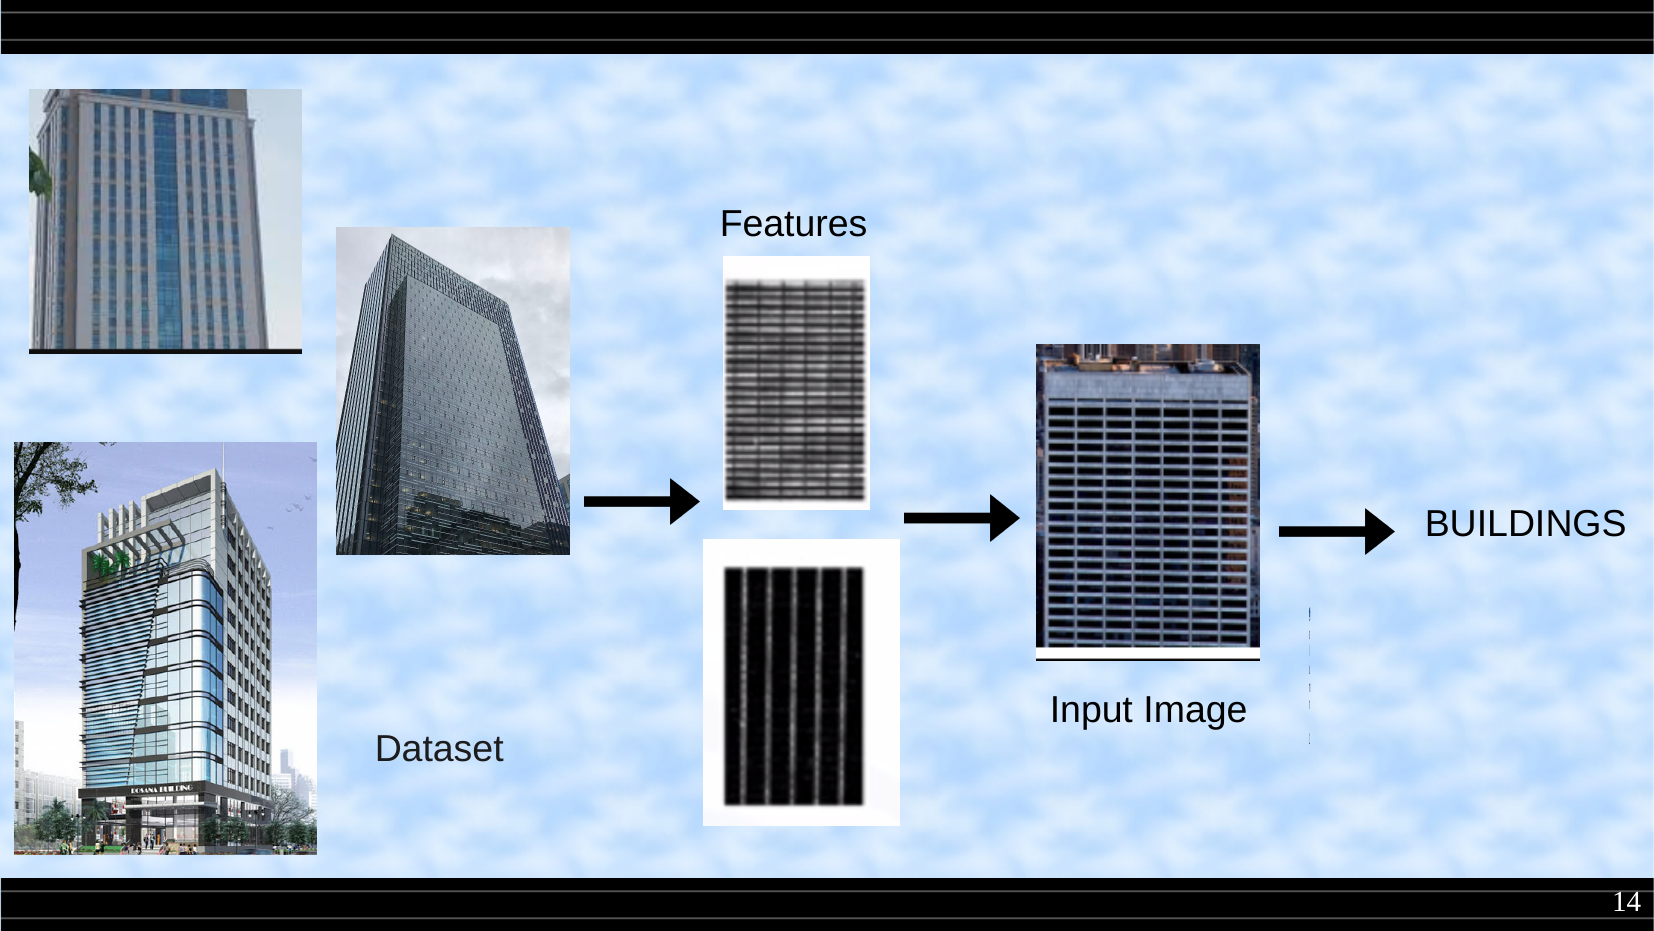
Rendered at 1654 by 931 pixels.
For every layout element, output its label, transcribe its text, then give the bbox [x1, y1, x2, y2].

text_box Dataset [359, 719, 519, 777]
text_box Features [704, 194, 883, 252]
text_box Input Image [1034, 681, 1290, 780]
picture [0, 0, 1654, 931]
text_box BUILDINGS [1409, 494, 1654, 594]
